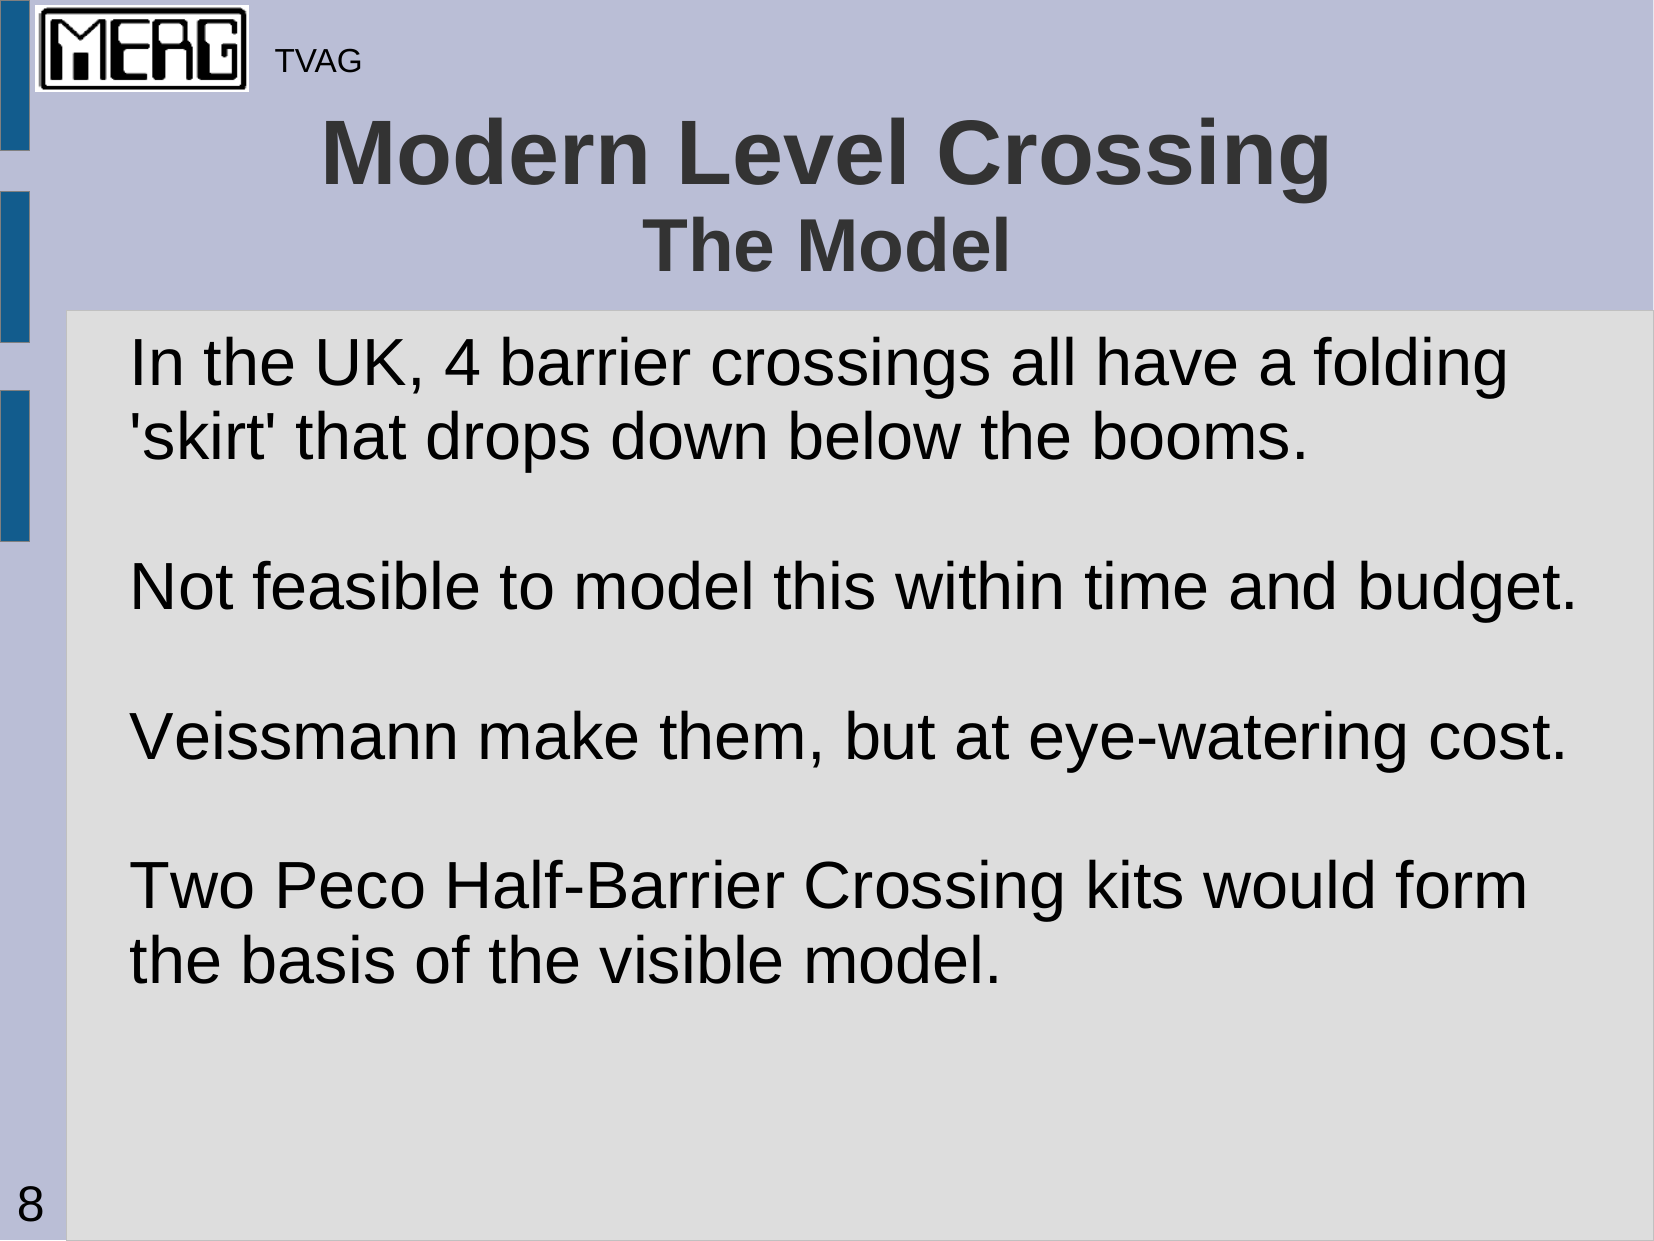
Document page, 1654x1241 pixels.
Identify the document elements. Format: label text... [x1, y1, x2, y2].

text_box TVAG [259, 35, 378, 88]
list In the UK, 4 barrier crossings all have a folding 'skirt' that drops down below the booms. Not feasible to model this within time and budget. Veissmann make them, but at eye-watering cost. Two Peco Half-Barrier Crossing kits would form the basis of the visible model. [129, 324, 1595, 1109]
picture [35, 5, 249, 92]
title Modern Level Crossing The Model [121, 91, 1534, 299]
text_box <number> [2, 1169, 260, 1241]
